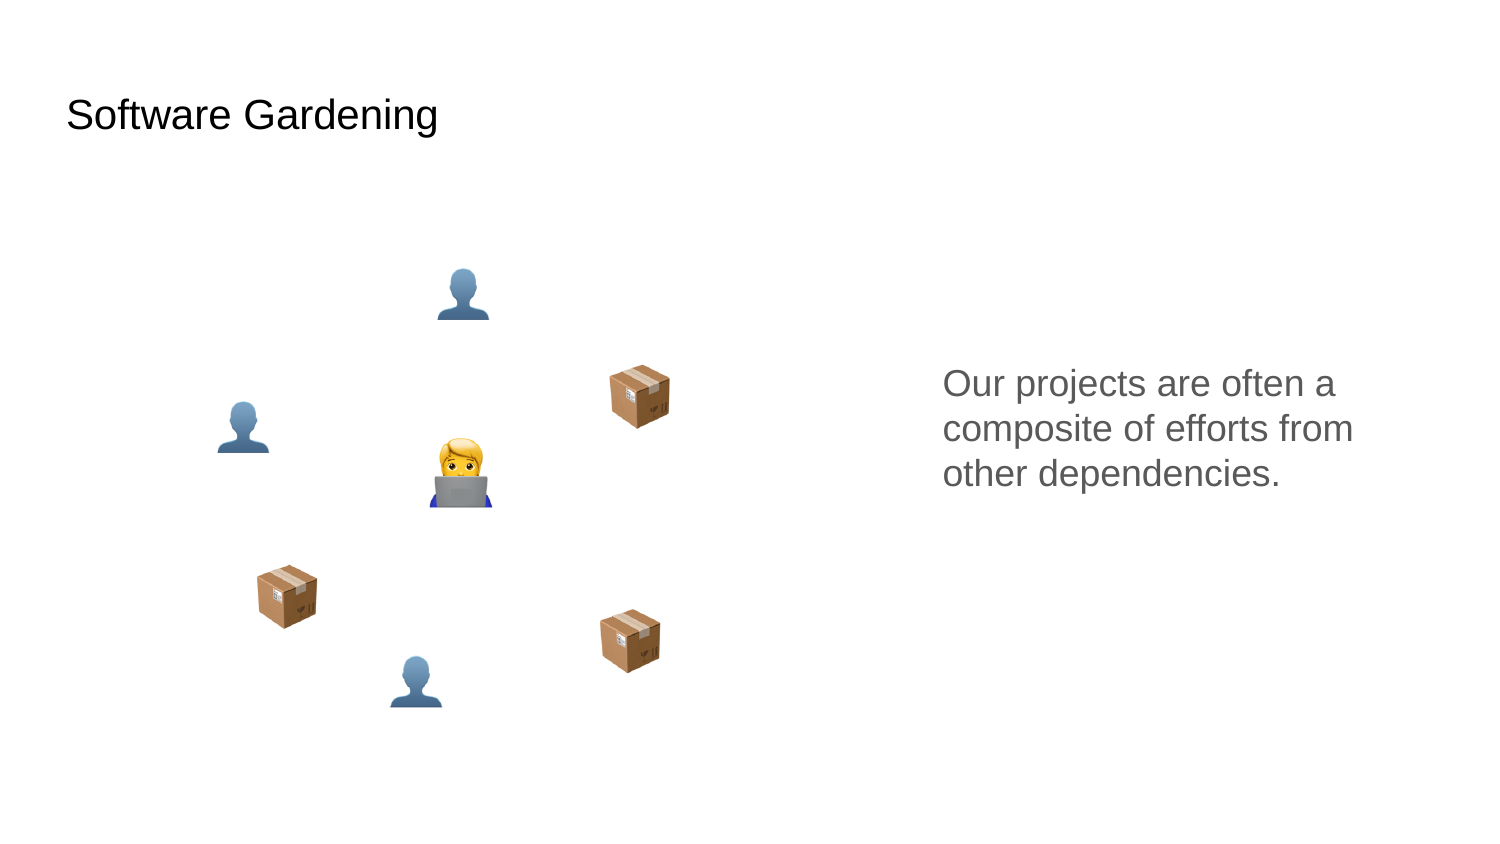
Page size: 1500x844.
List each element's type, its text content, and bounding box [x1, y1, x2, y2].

text_box Our projects are often a composite of efforts from other dependencies. [927, 344, 1426, 605]
picture [211, 258, 693, 722]
text_box Software Gardening [51, 72, 1449, 199]
